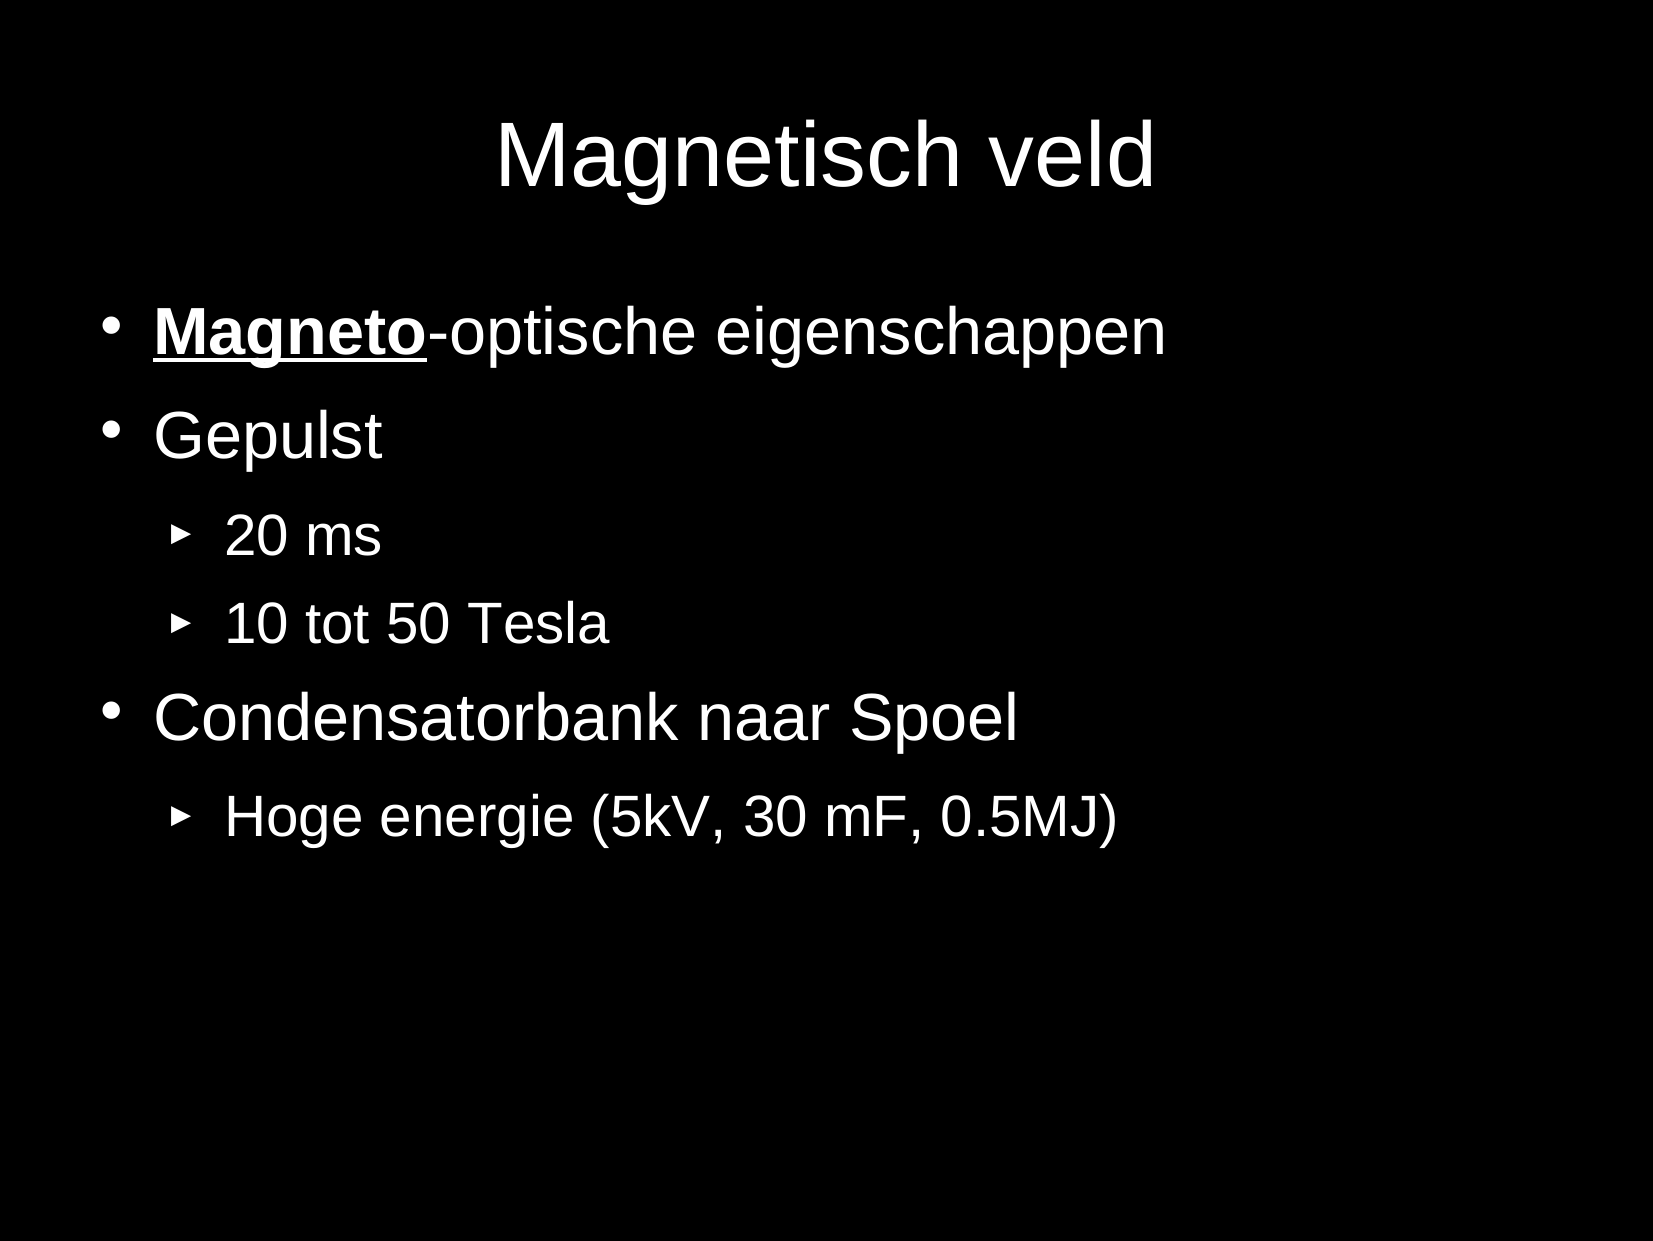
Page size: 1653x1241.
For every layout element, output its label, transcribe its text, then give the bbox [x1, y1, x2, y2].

title Magnetisch veld [82, 56, 1571, 250]
list Magneto-optische eigenschappen Gepulst 20 ms 10 tot 50 Tesla Condensatorbank naar Spoel Hoge energie (5kV, 30 mF, 0.5MJ) [82, 290, 1571, 1095]
